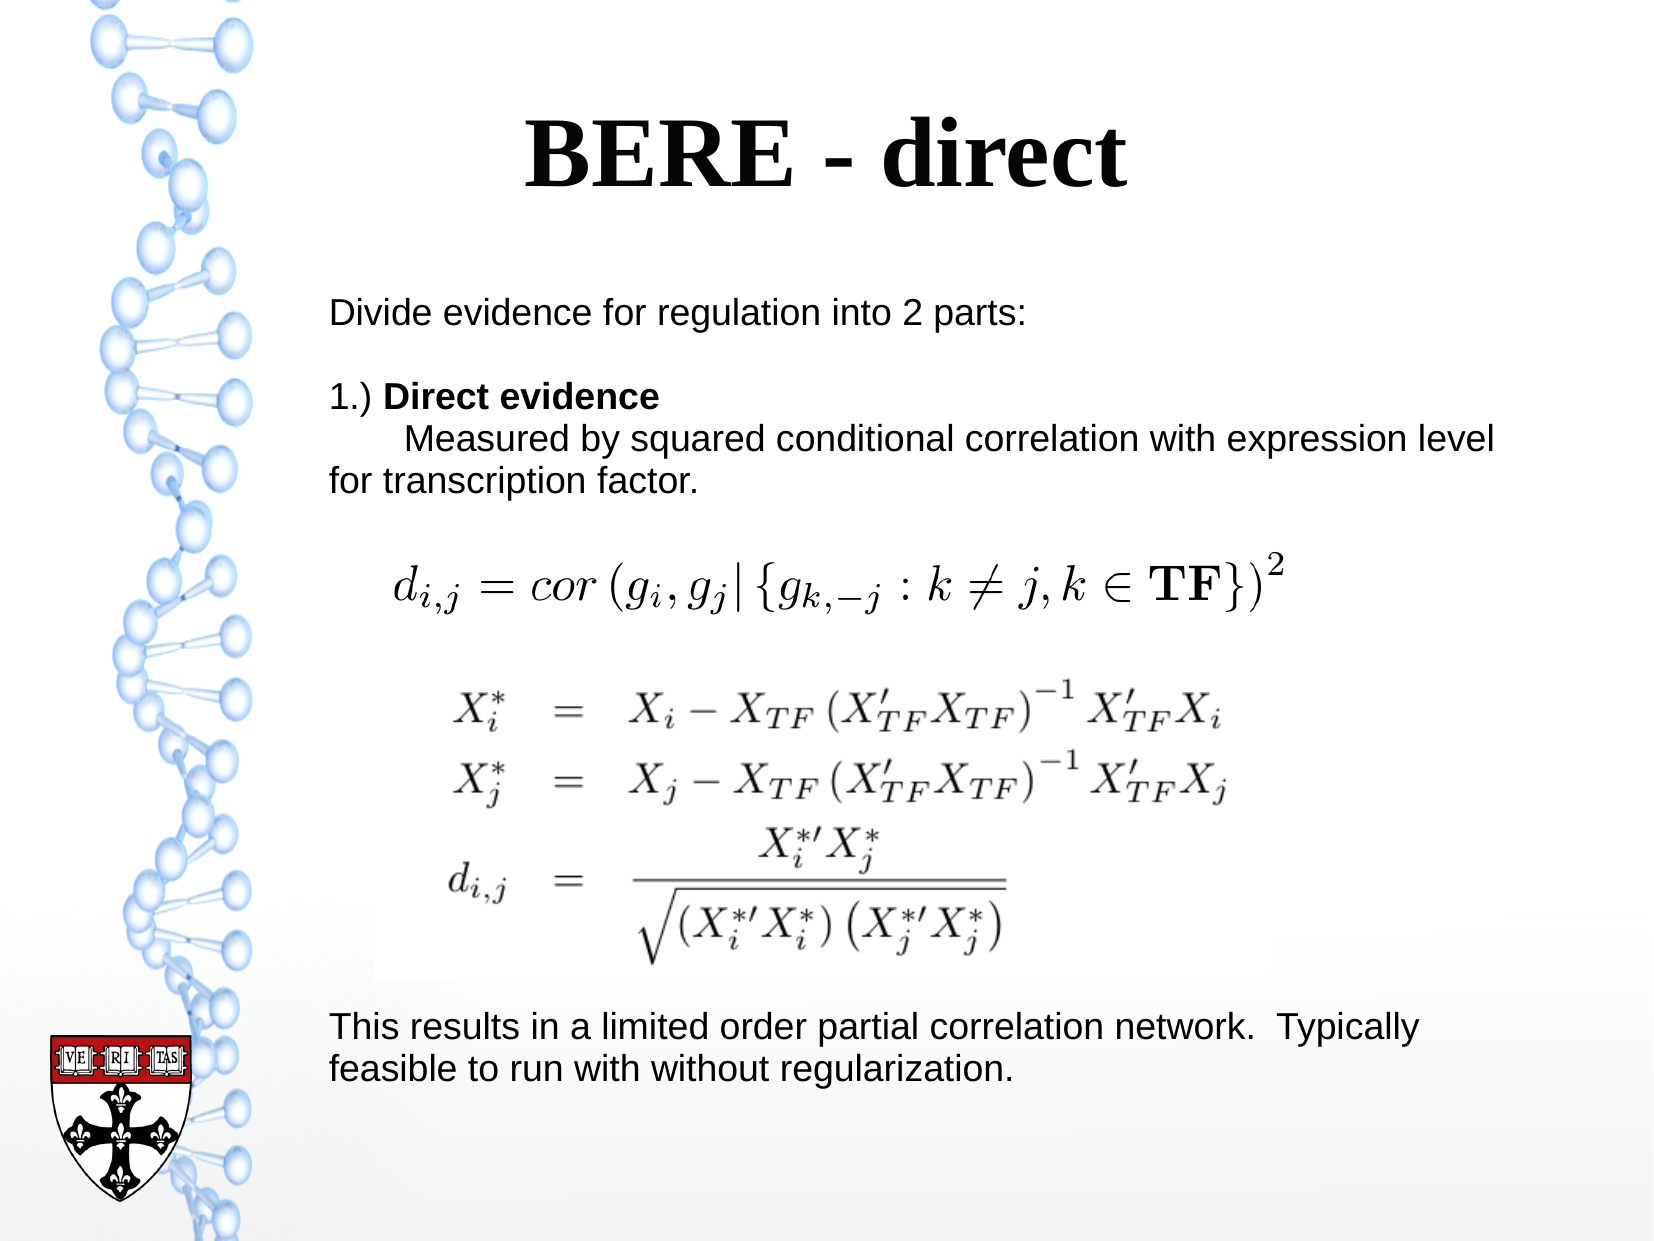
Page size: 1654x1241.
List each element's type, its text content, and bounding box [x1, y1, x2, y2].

title BERE - direct [82, 49, 1571, 257]
text_box Divide evidence for regulation into 2 parts: 1.) Direct evidence Measured by squared conditional correlation with expression level for transcription factor. This results in a limited order partial correlation network. Typically feasible to run with without regularization. [313, 284, 1559, 1098]
picture [0, 0, 1654, 1241]
